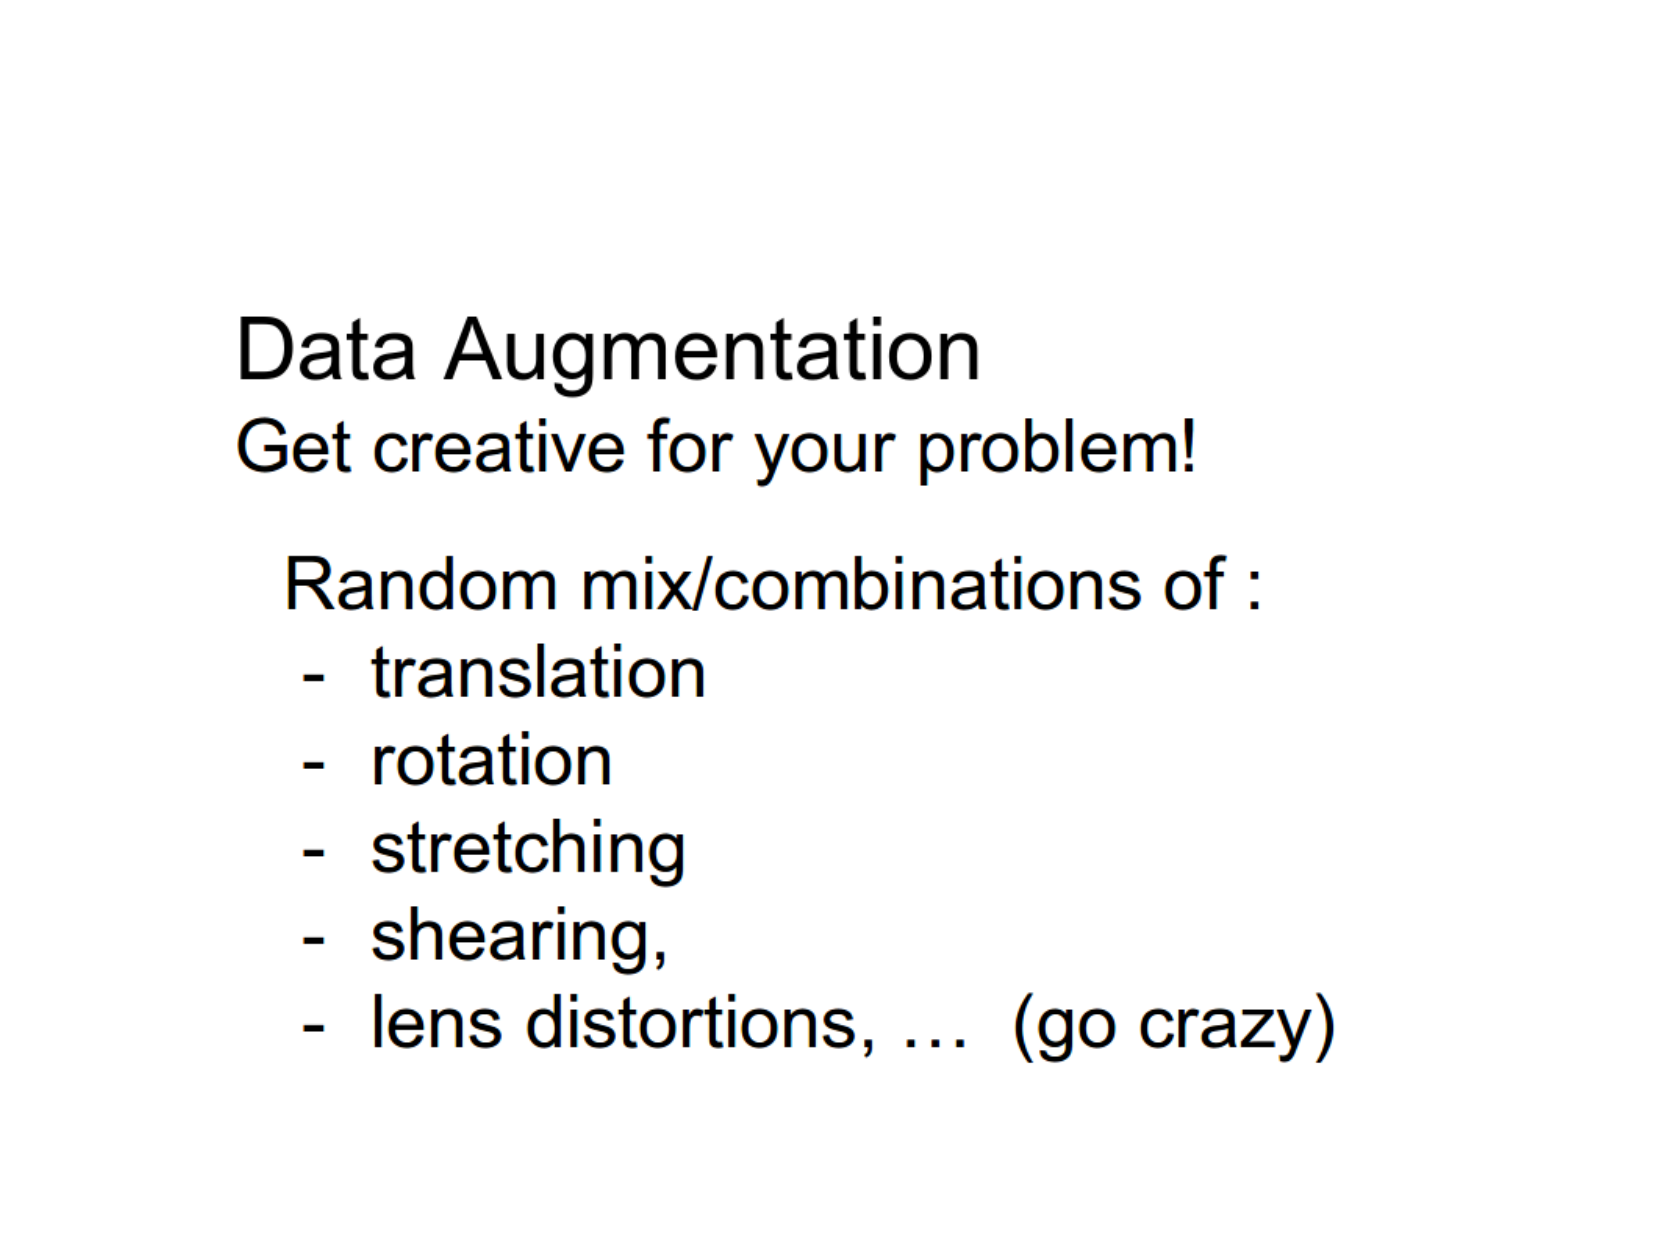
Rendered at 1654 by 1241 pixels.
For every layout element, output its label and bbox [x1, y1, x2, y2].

picture [211, 295, 1418, 1110]
